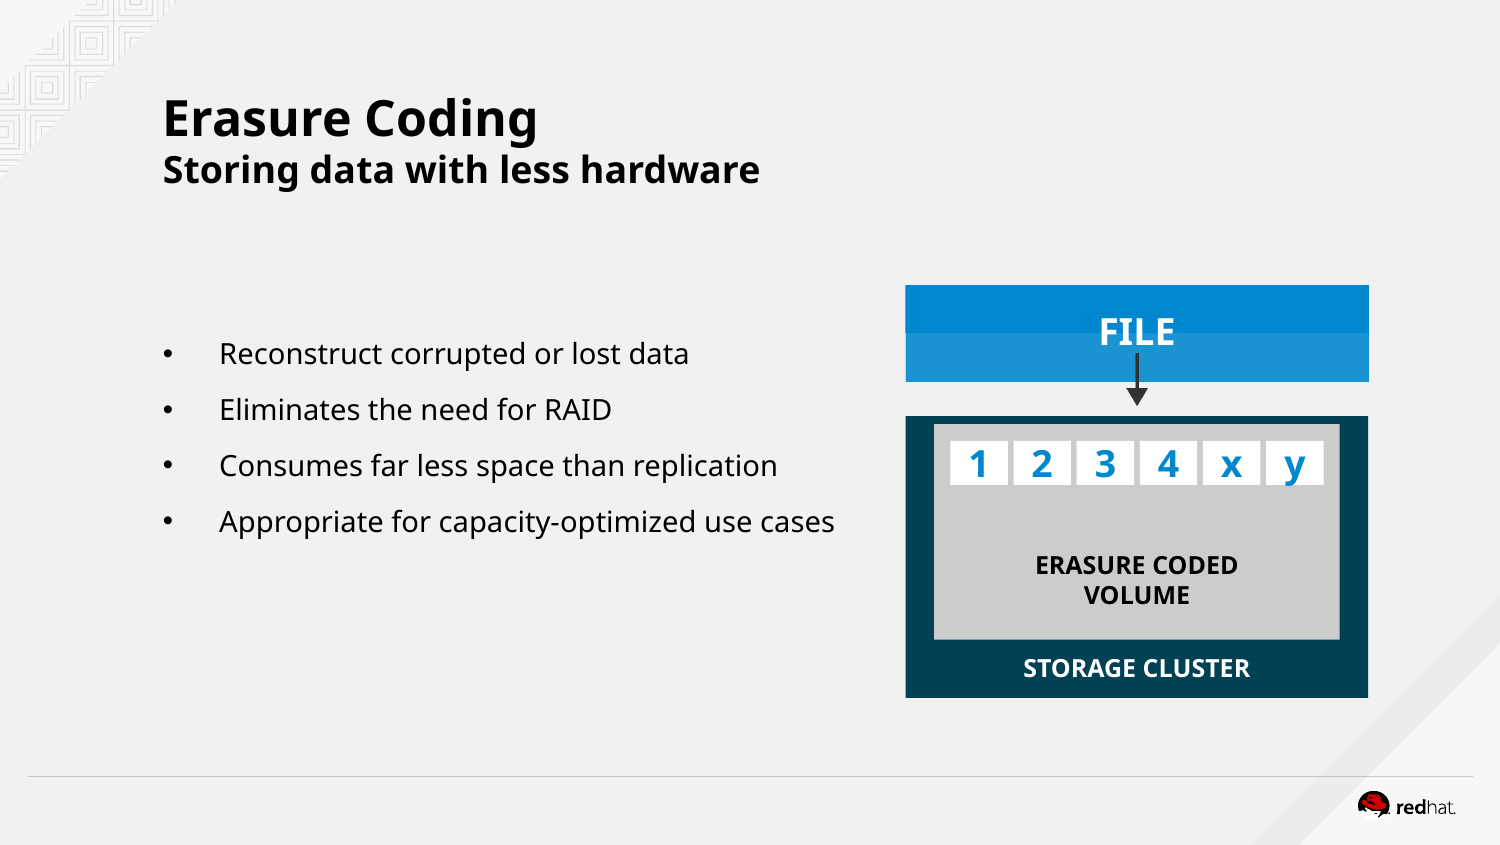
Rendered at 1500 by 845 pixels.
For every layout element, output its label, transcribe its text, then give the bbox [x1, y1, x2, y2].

text_box 3 [1076, 440, 1135, 485]
text_box 4 [1139, 440, 1198, 485]
text_box STORAGE CLUSTER [934, 637, 1340, 698]
text_box 2 [1013, 440, 1071, 485]
text_box [905, 416, 1369, 698]
text_box x [1202, 440, 1261, 485]
text_box ERASURE CODED VOLUME [934, 539, 1340, 621]
text_box y [1266, 440, 1324, 485]
text_box Erasure Coding Storing data with less hardware [147, 78, 1407, 200]
picture [0, 0, 1500, 845]
list Reconstruct corrupted or lost data Eliminates the need for RAID Consumes far less space than replication Appropriate for capacity-optimized use cases [147, 320, 894, 561]
text_box FILE [905, 289, 1369, 371]
text_box 1 [950, 440, 1008, 485]
